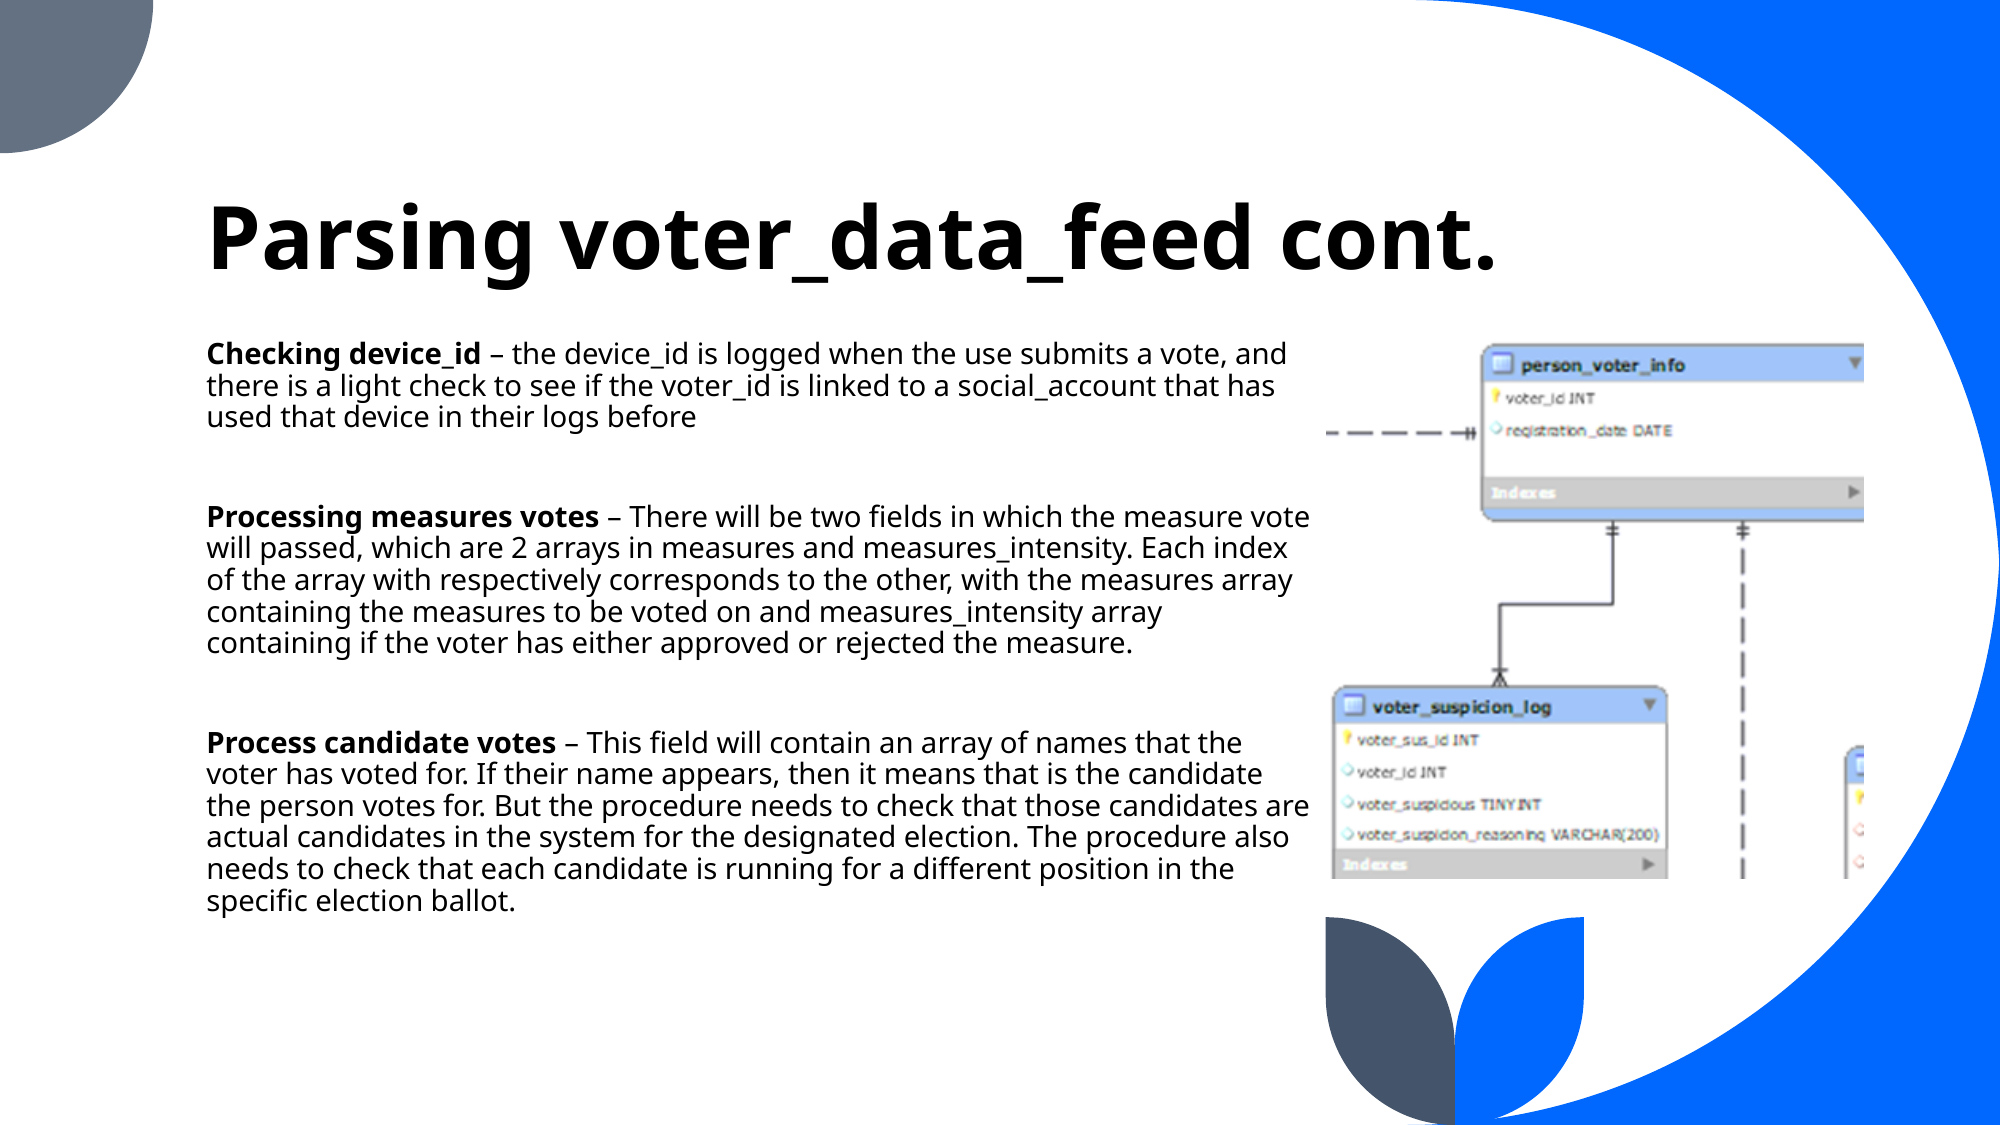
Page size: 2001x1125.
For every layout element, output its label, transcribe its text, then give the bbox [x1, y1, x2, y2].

list Checking device_id – the device_id is logged when the use submits a vote, and there is a light check to see if the voter_id is linked to a social_account that has used that device in their logs before Processing measures votes – There will be two fields in which the measure vote will passed, which are 2 arrays in measures and measures_intensity. Each index of the array with respectively corresponds to the other, with the measures array containing the measures to be voted on and measures_intensity array containing if the voter has either approved or rejected the measure. Process candidate votes – This field will contain an array of names that the voter has voted for. If their name appears, then it means that is the candidate the person votes for. But the procedure needs to check that those candidates are actual candidates in the system for the designated election. The procedure also needs to check that each candidate is running for a different position in the specific election ballot. [191, 332, 1327, 957]
picture [1326, 332, 1864, 879]
title Parsing voter_data_feed cont. [191, 22, 1767, 294]
